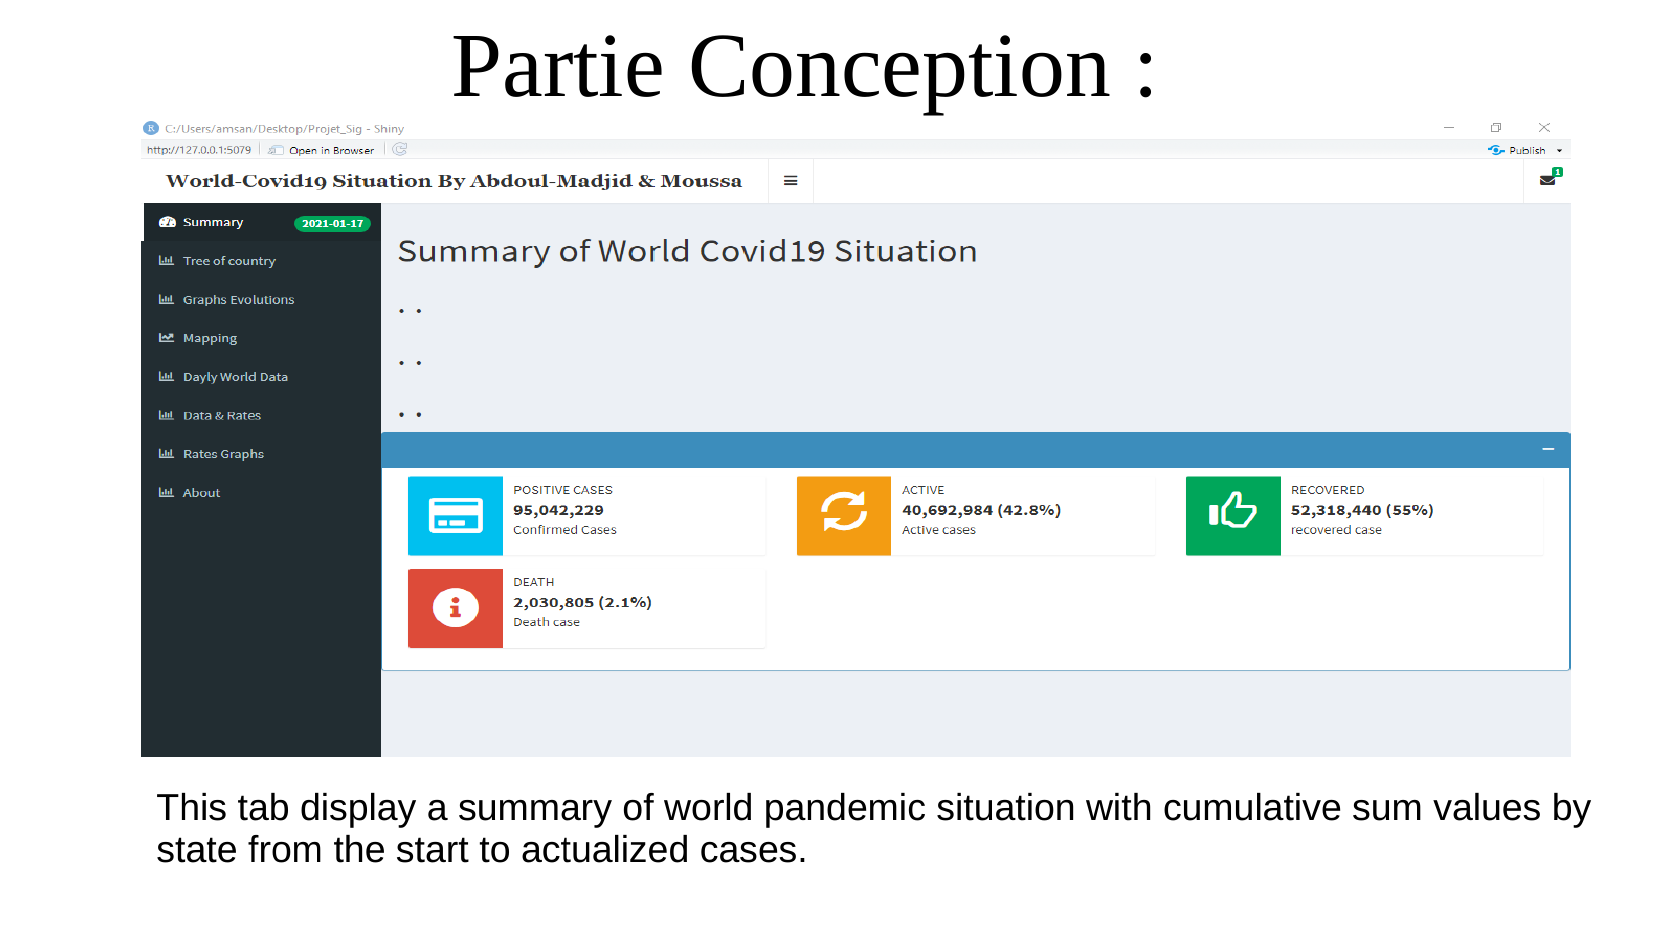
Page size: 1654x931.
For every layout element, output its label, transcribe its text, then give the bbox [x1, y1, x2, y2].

text_box This tab display a summary of world pandemic situation with cumulative sum values by state from the start to actualized cases. [141, 779, 1630, 879]
title Partie Conception : [23, 11, 1589, 119]
picture [141, 118, 1571, 758]
